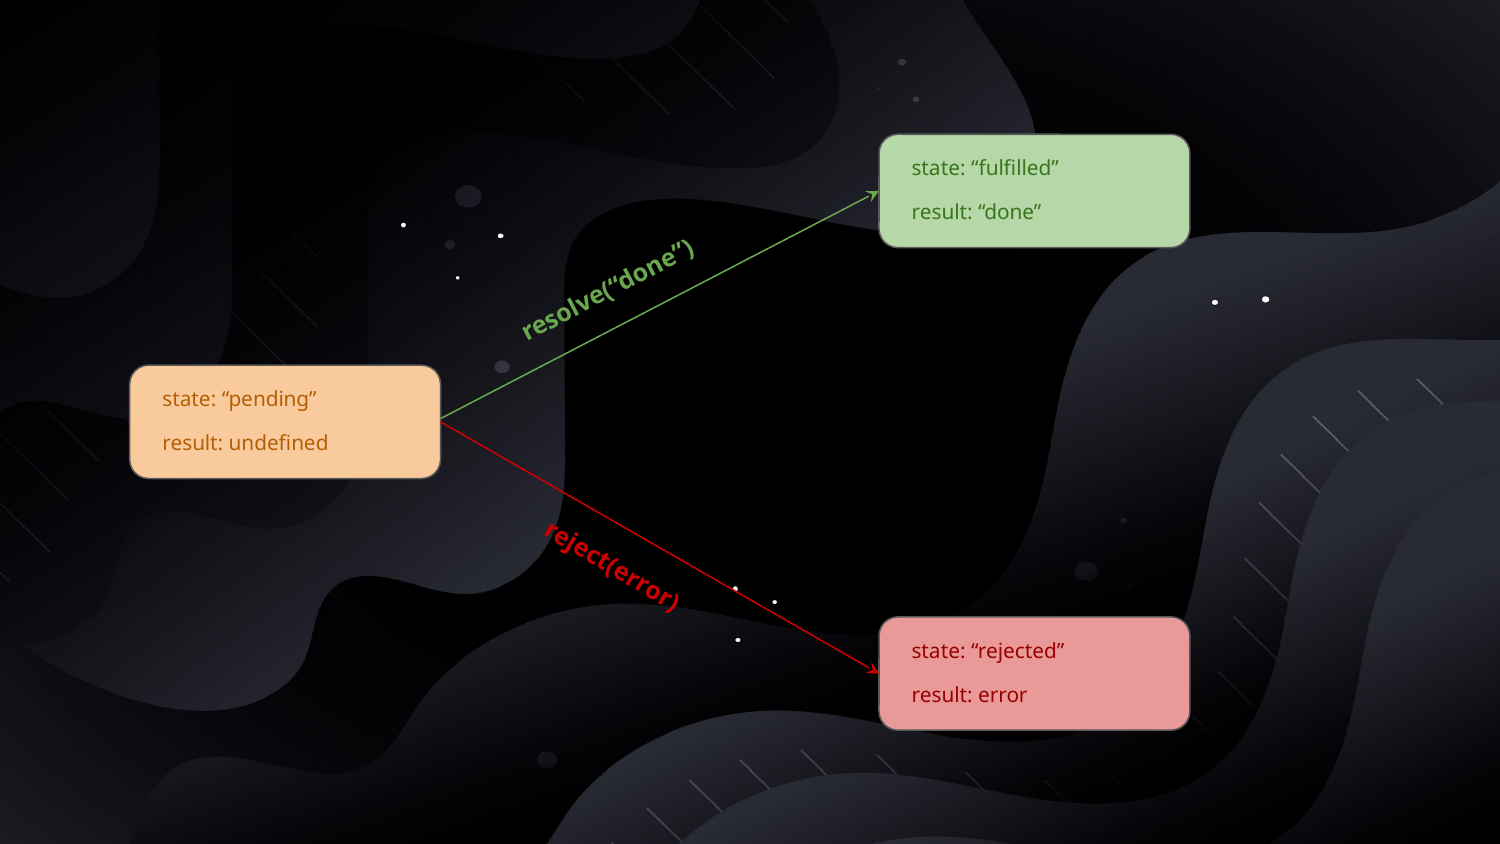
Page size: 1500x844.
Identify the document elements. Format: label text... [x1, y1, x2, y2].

text_box resolve(“done”) [498, 206, 737, 359]
text_box [129, 365, 441, 479]
text_box result: undefined [147, 424, 429, 461]
text_box state: “fulfilled” [896, 149, 1179, 186]
text_box state: “rejected” [896, 632, 1179, 669]
text_box result: “done” [896, 193, 1179, 230]
picture [0, 0, 1500, 844]
text_box [878, 134, 1190, 248]
text_box result: error [896, 675, 1179, 713]
text_box [878, 616, 1190, 731]
text_box reject(error) [523, 500, 751, 659]
text_box state: “pending” [147, 380, 429, 417]
